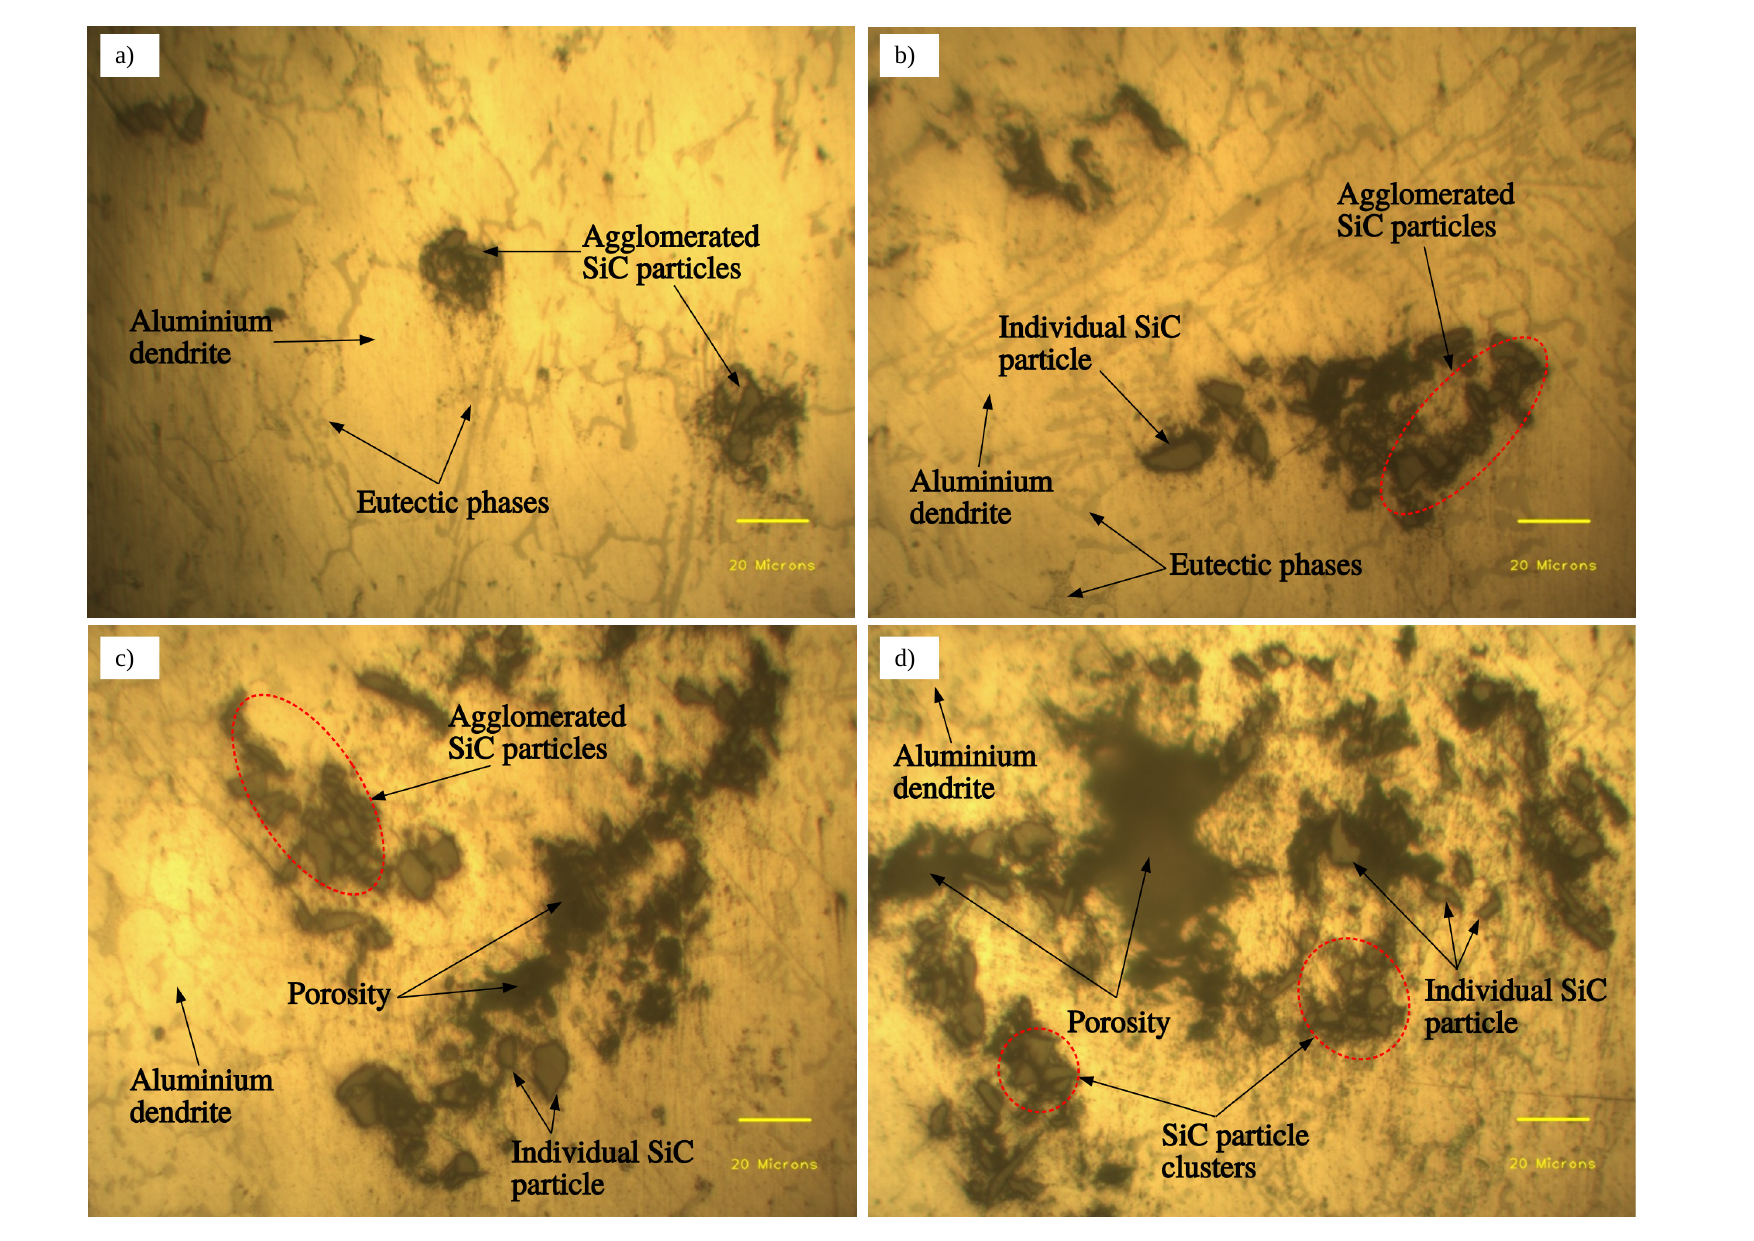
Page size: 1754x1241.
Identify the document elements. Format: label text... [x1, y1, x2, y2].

picture [88, 625, 857, 1217]
picture [868, 27, 1636, 618]
text_box b) [879, 34, 939, 77]
text_box d) [879, 636, 939, 680]
picture [868, 625, 1636, 1217]
text_box c) [100, 636, 160, 680]
text_box a) [100, 34, 160, 77]
picture [86, 26, 855, 618]
